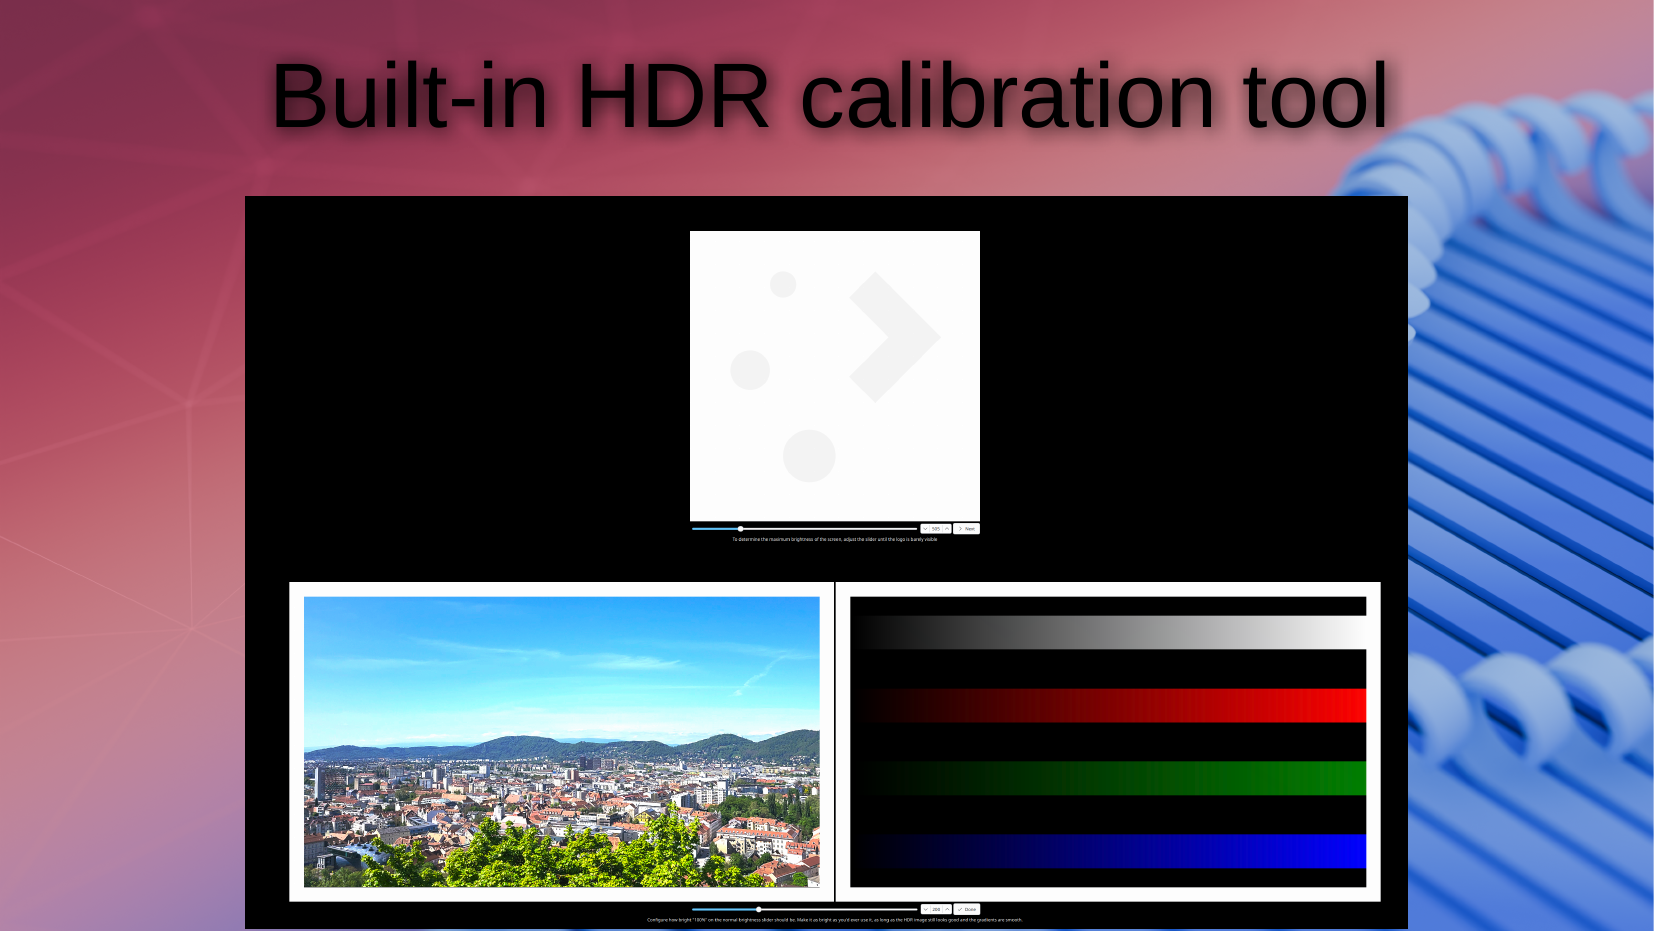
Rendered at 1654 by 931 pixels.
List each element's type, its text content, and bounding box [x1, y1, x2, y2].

title Built-in HDR calibration tool [86, 0, 1576, 193]
picture [0, 0, 1654, 931]
